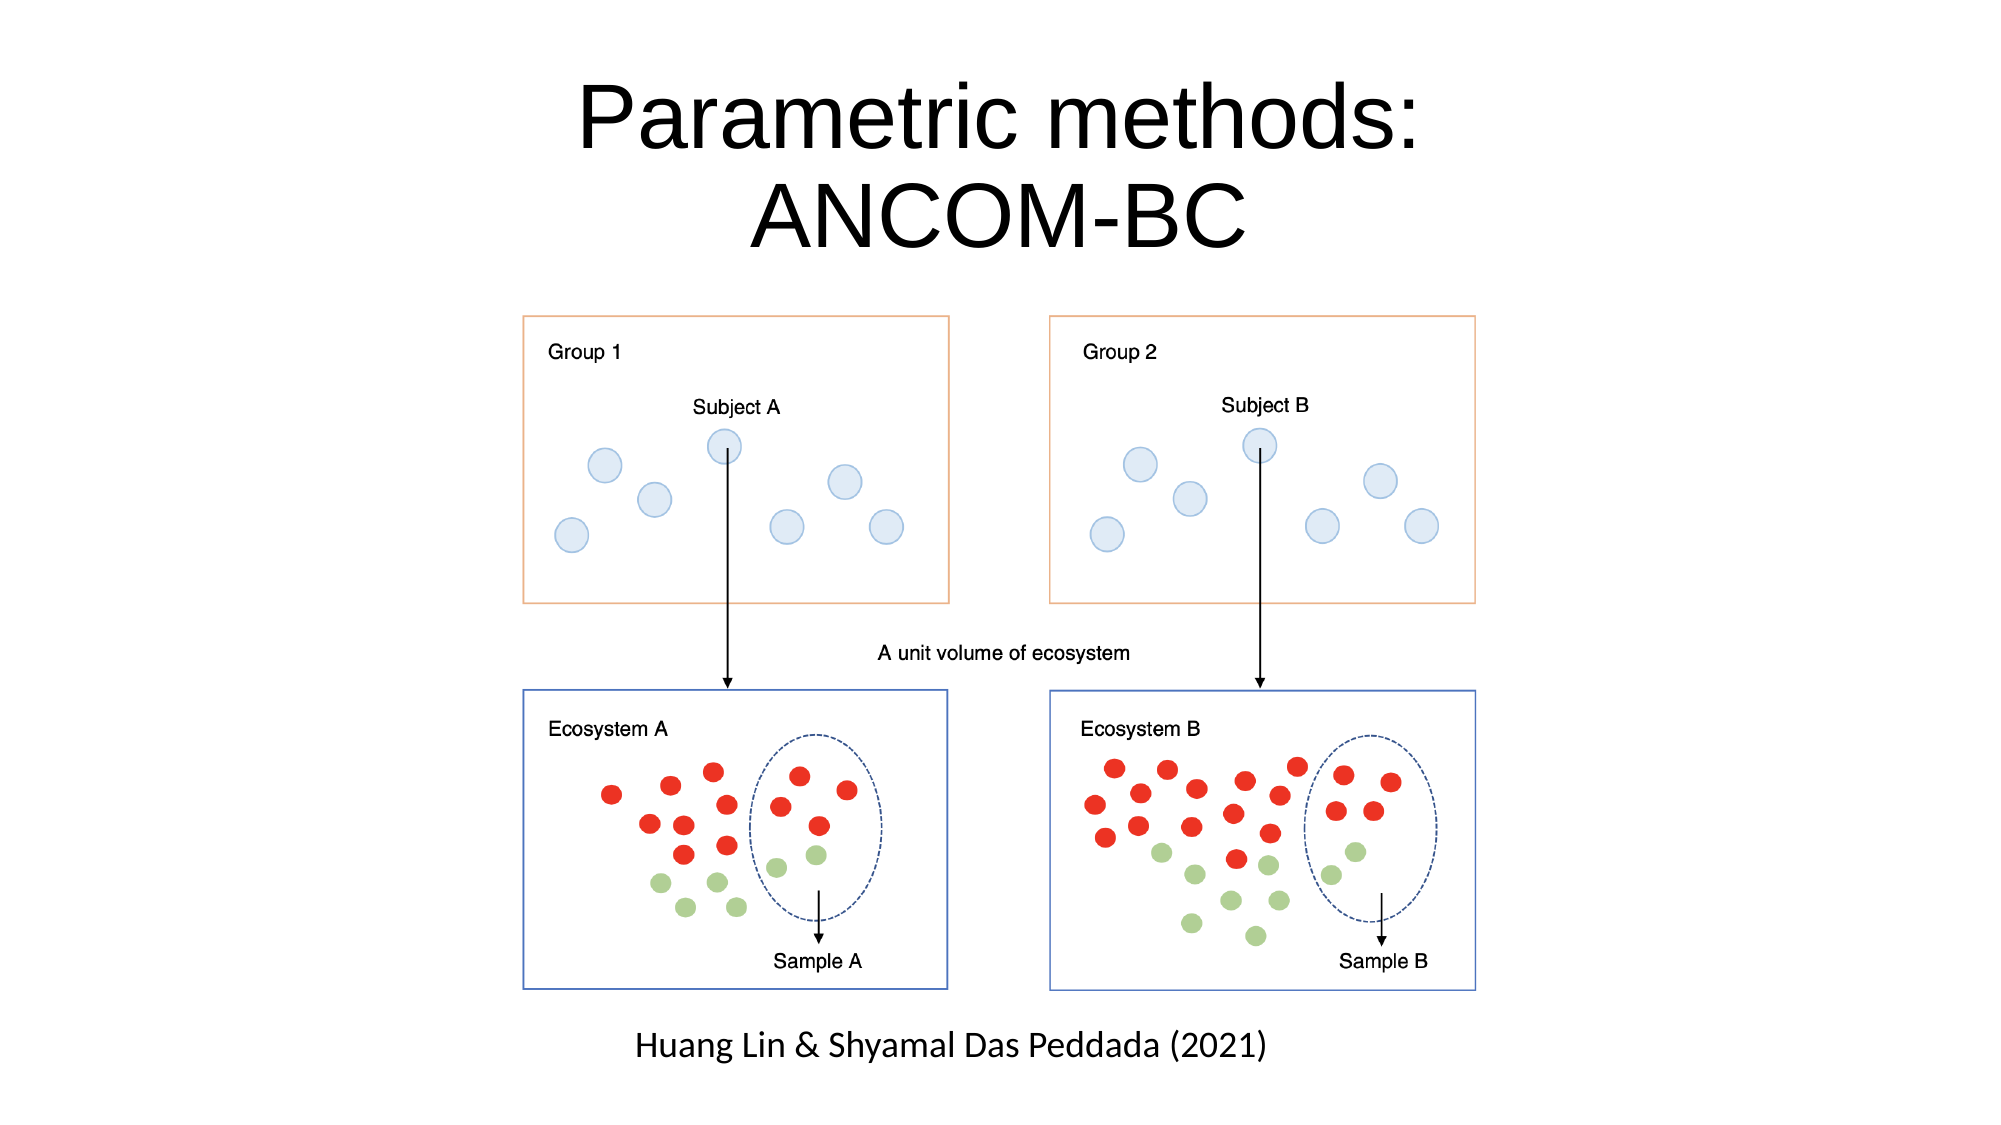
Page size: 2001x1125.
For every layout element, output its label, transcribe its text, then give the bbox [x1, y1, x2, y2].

text_box Huang Lin & Shyamal Das Peddada (2021) [620, 1012, 1317, 1119]
title Parametric methods: ANCOM-BC [137, 59, 1863, 278]
picture [487, 299, 1513, 1014]
